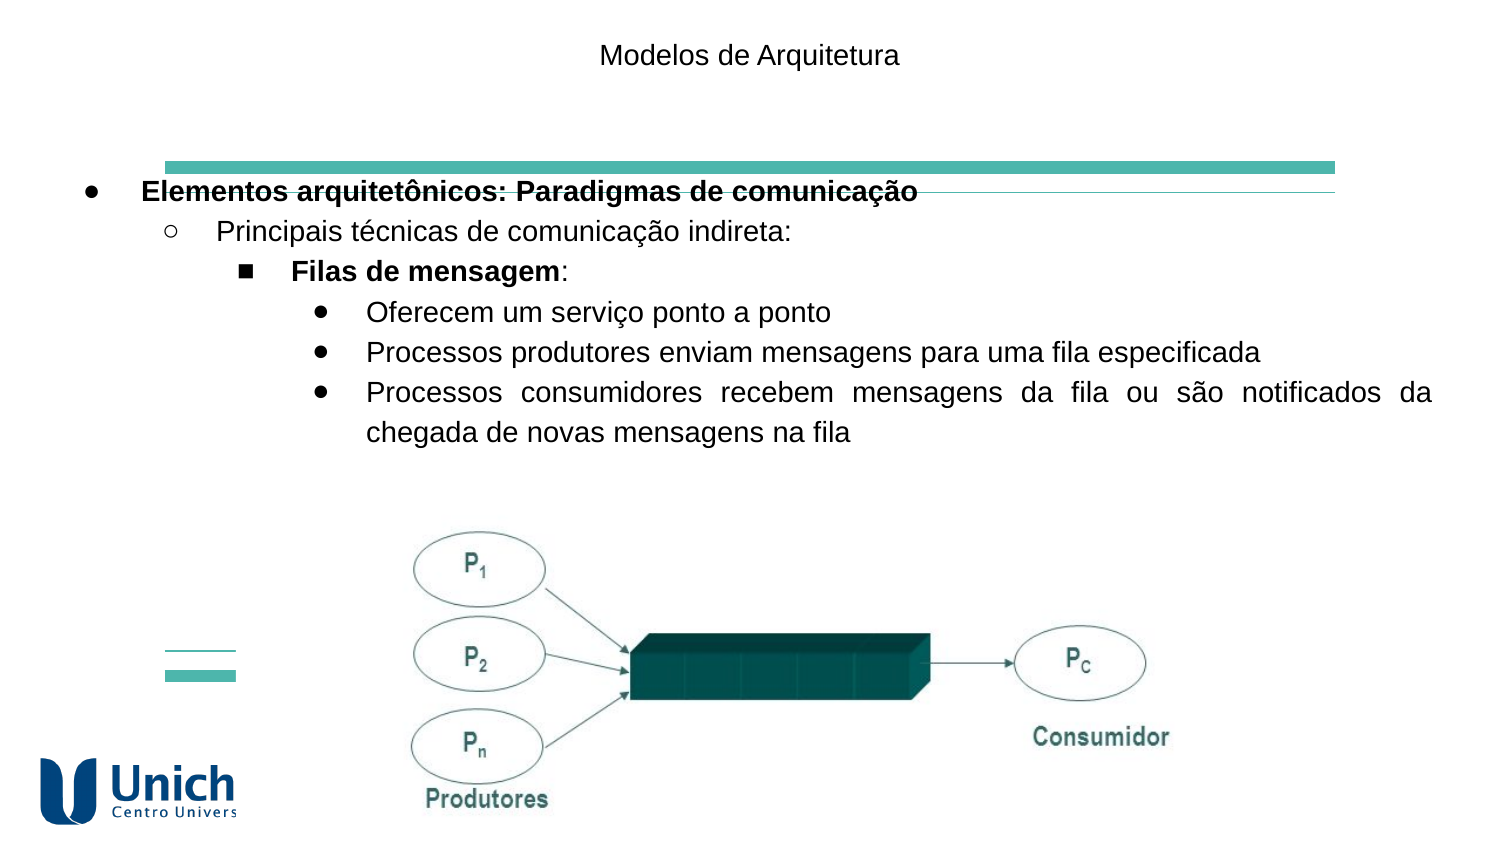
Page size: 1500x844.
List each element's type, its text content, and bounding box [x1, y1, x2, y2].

picture [35, 508, 1361, 827]
list Elementos arquitetônicos: Paradigmas de comunicação Principais técnicas de comunicação indireta: Filas de mensagem: Oferecem um serviço ponto a ponto Processos produtores enviam mensagens para uma fila especificada Processos consumidores recebem mensagens da fila ou são notificados da chegada de novas mensagens na fila [51, 152, 1449, 750]
title Modelos de Arquitetura [51, 20, 1449, 137]
